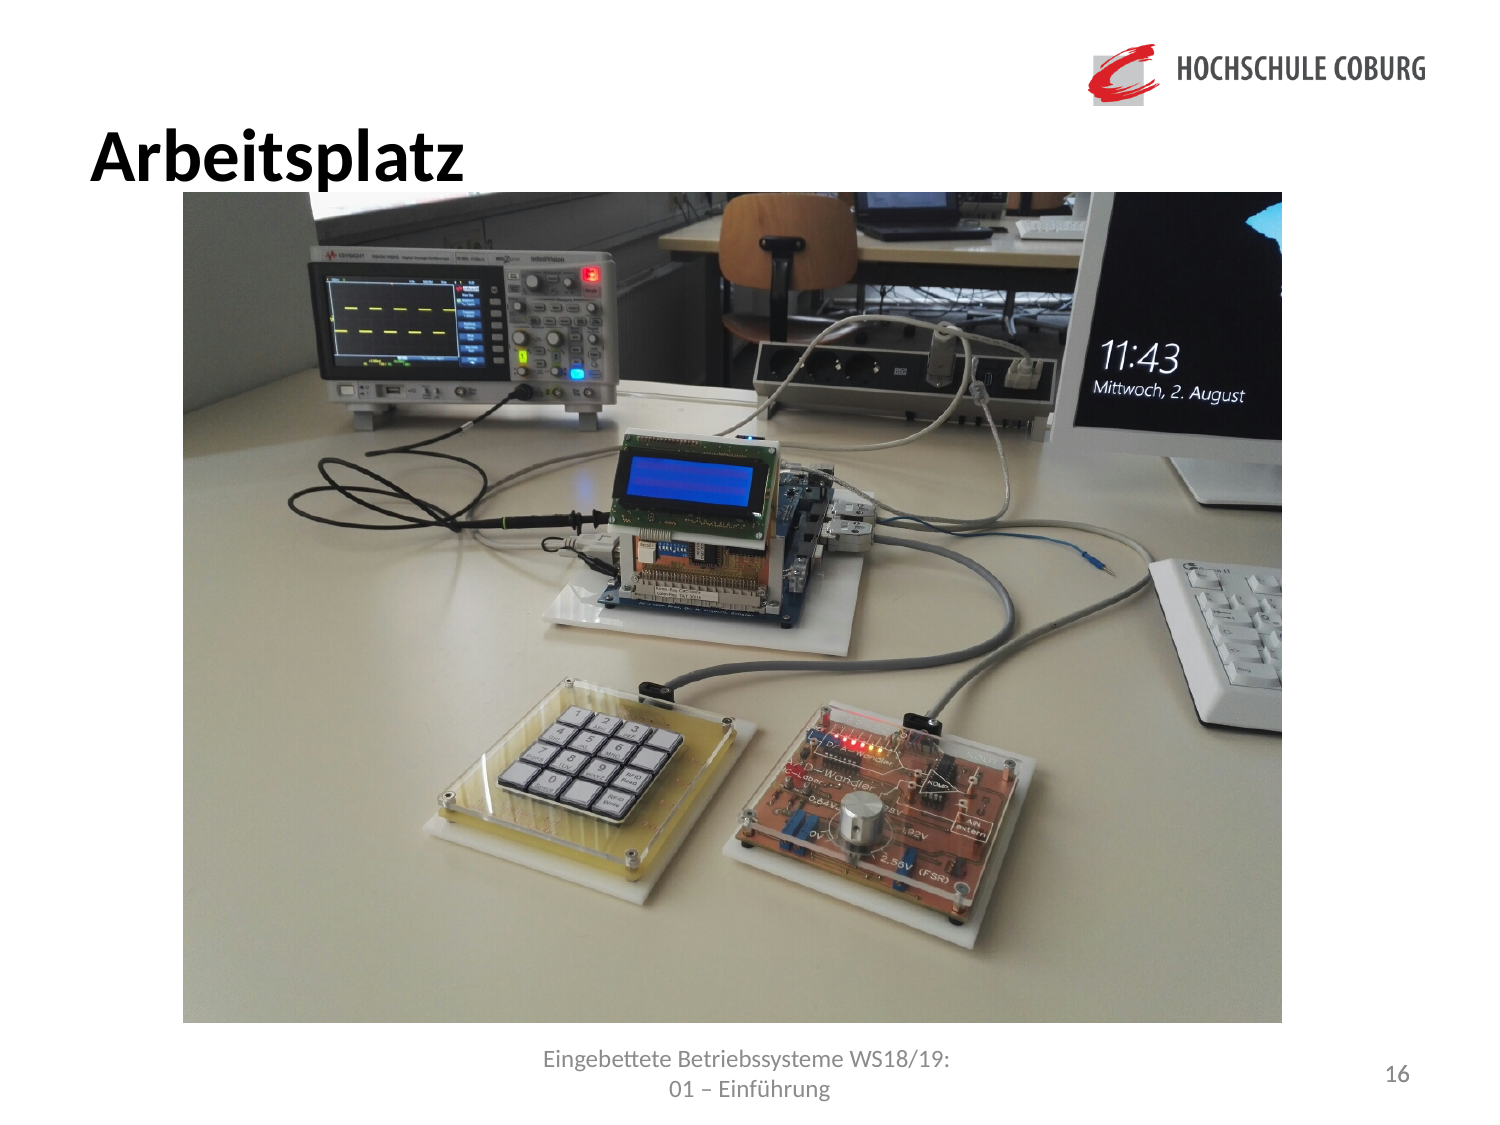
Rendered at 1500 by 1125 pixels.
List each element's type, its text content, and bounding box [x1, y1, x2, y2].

title Arbeitsplatz [75, 45, 1425, 259]
slide_number <number> [1074, 1042, 1425, 1103]
picture [1088, 44, 1425, 106]
picture [183, 192, 1282, 1023]
